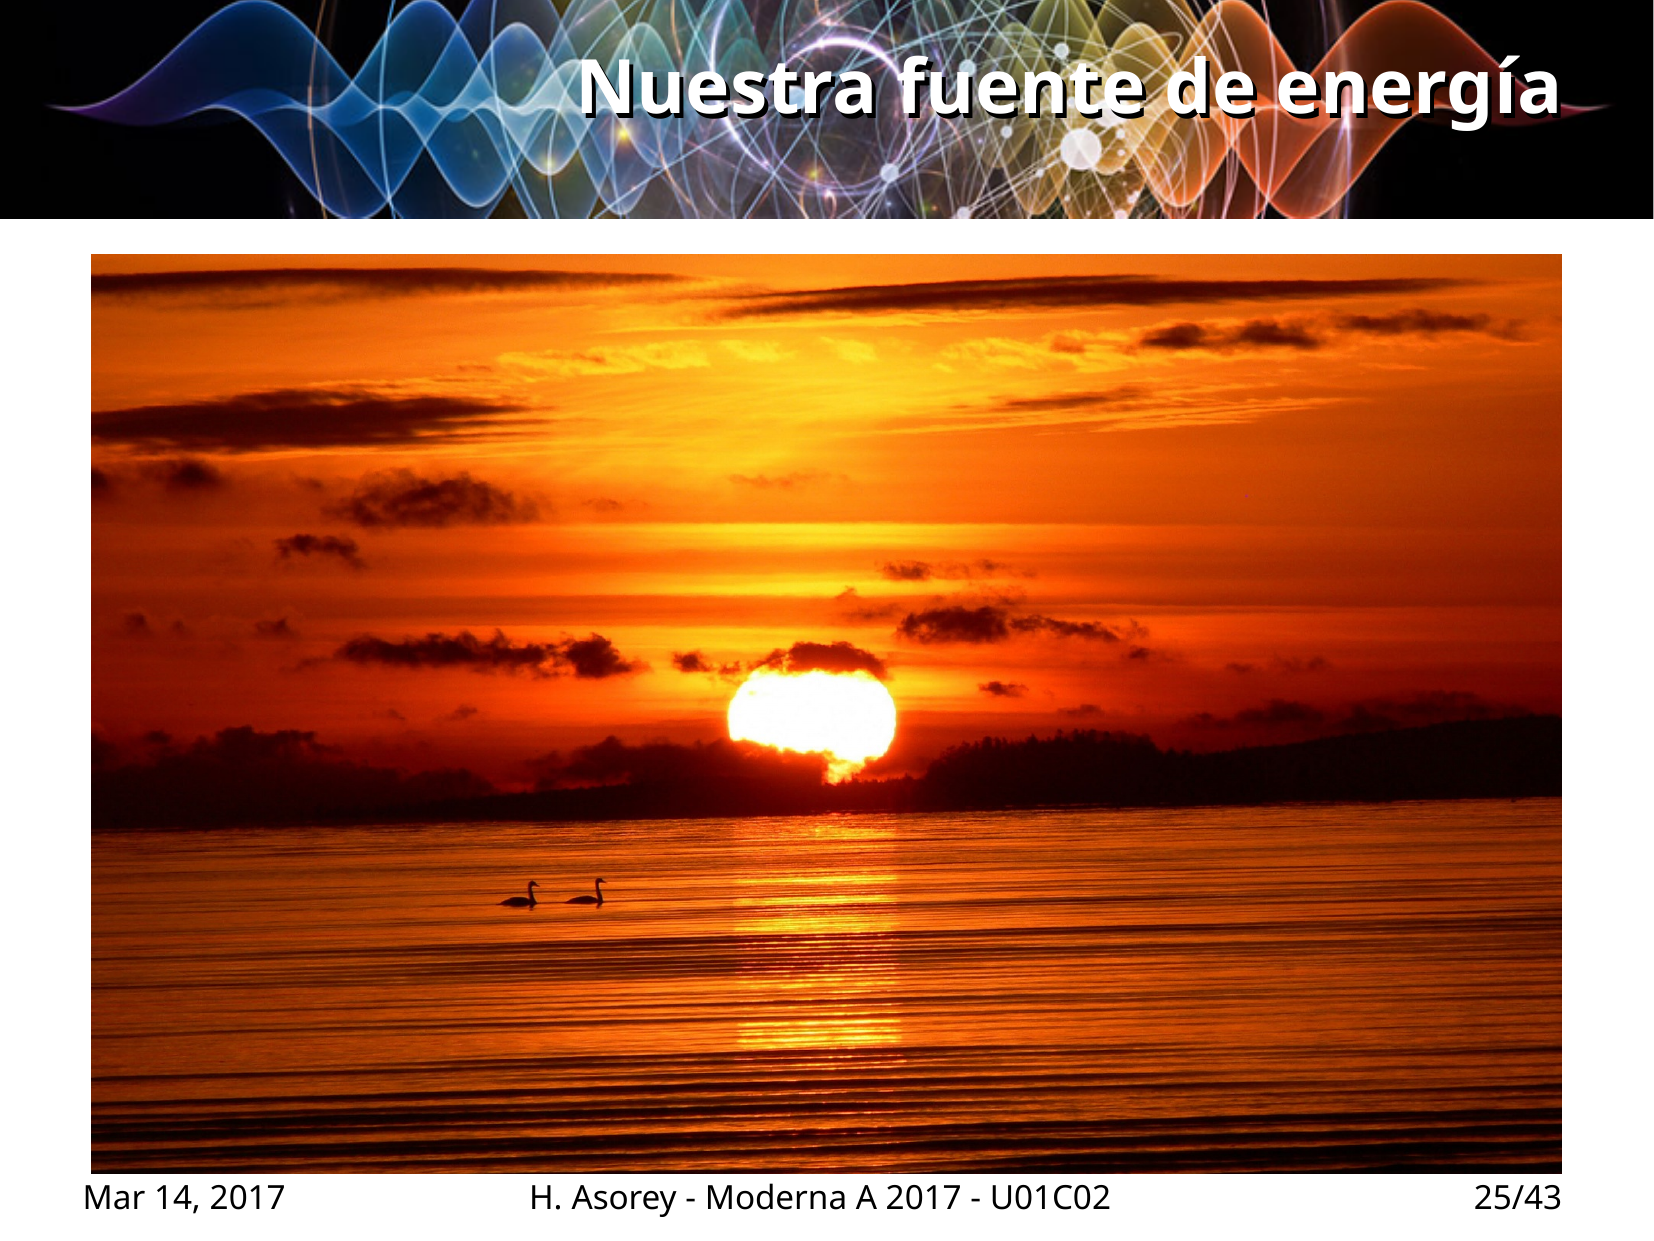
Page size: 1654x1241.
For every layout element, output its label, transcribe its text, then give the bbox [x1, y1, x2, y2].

picture [0, 0, 1654, 219]
title Nuestra fuente de energía [75, 19, 1564, 151]
picture [91, 254, 1562, 1174]
